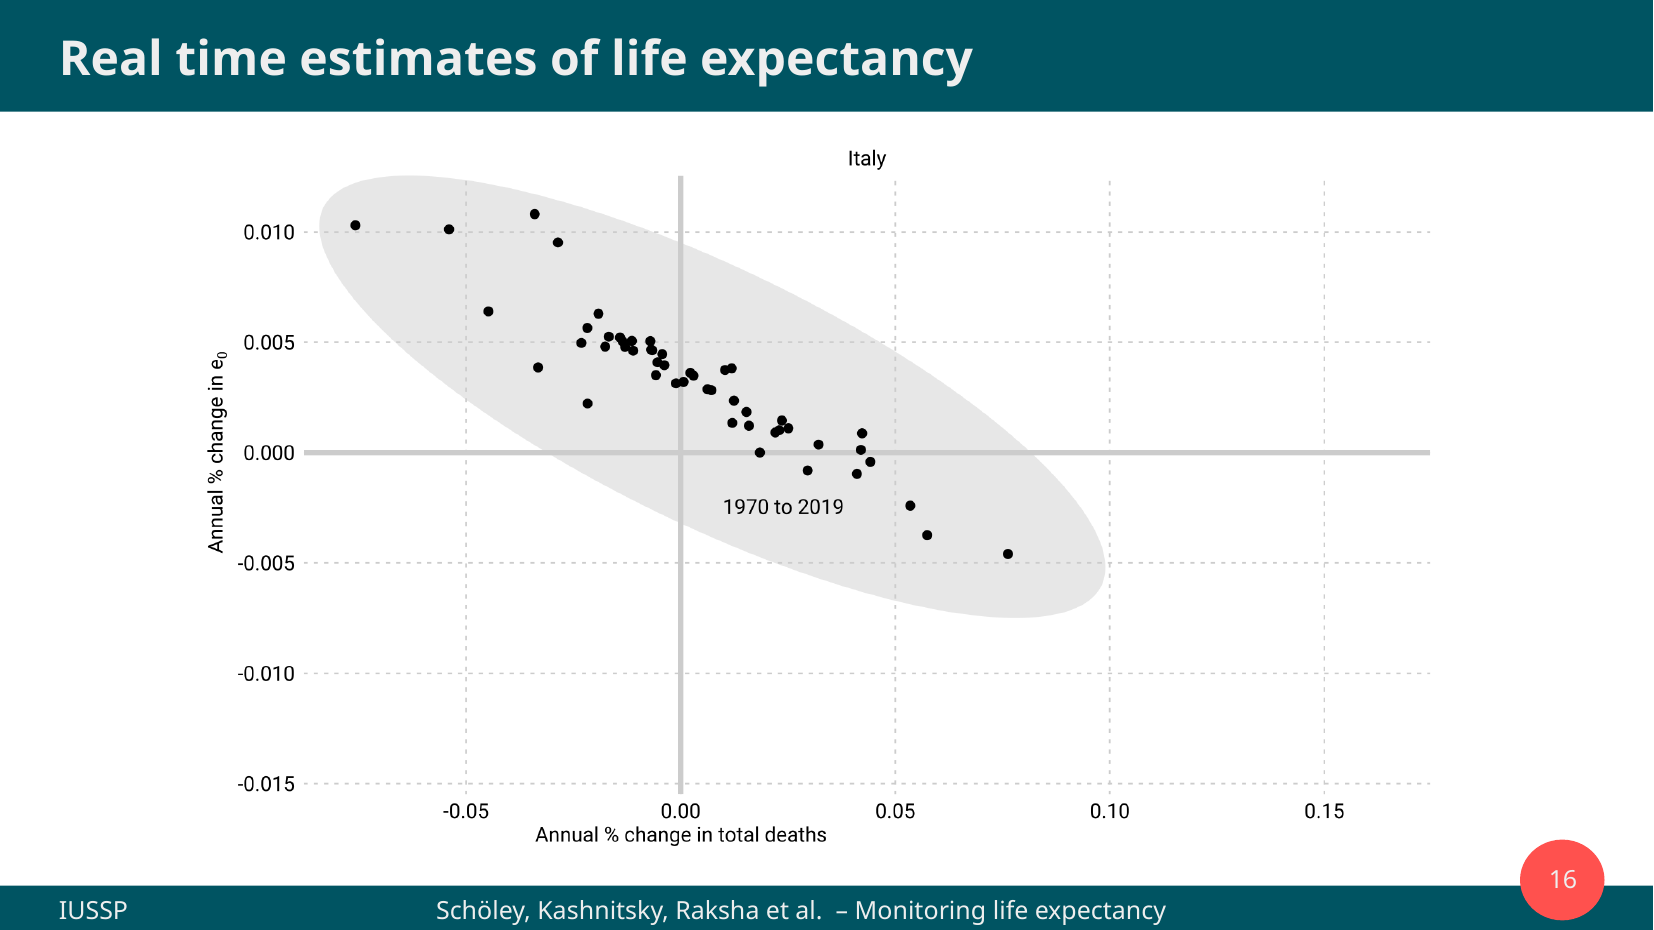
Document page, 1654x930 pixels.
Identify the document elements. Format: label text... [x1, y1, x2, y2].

picture [195, 127, 1458, 880]
title Real time estimates of life expectancy [58, 0, 1594, 117]
